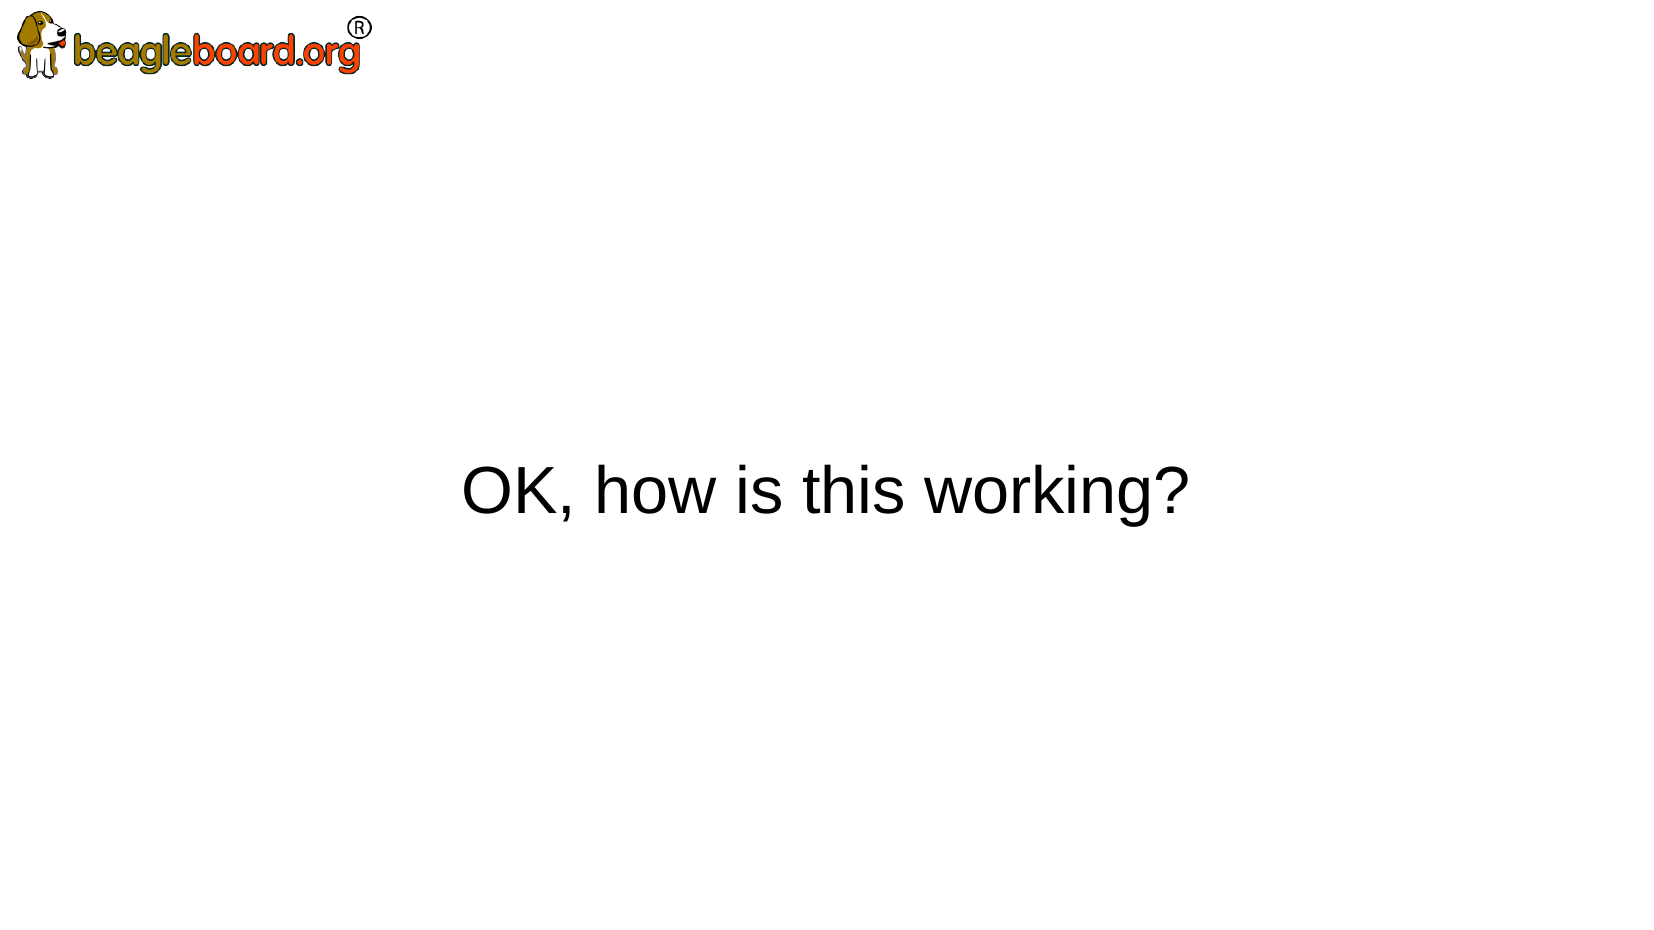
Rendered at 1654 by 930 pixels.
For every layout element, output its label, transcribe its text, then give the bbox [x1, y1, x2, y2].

text_box OK, how is this working? [82, 217, 1571, 757]
picture [17, 11, 372, 79]
